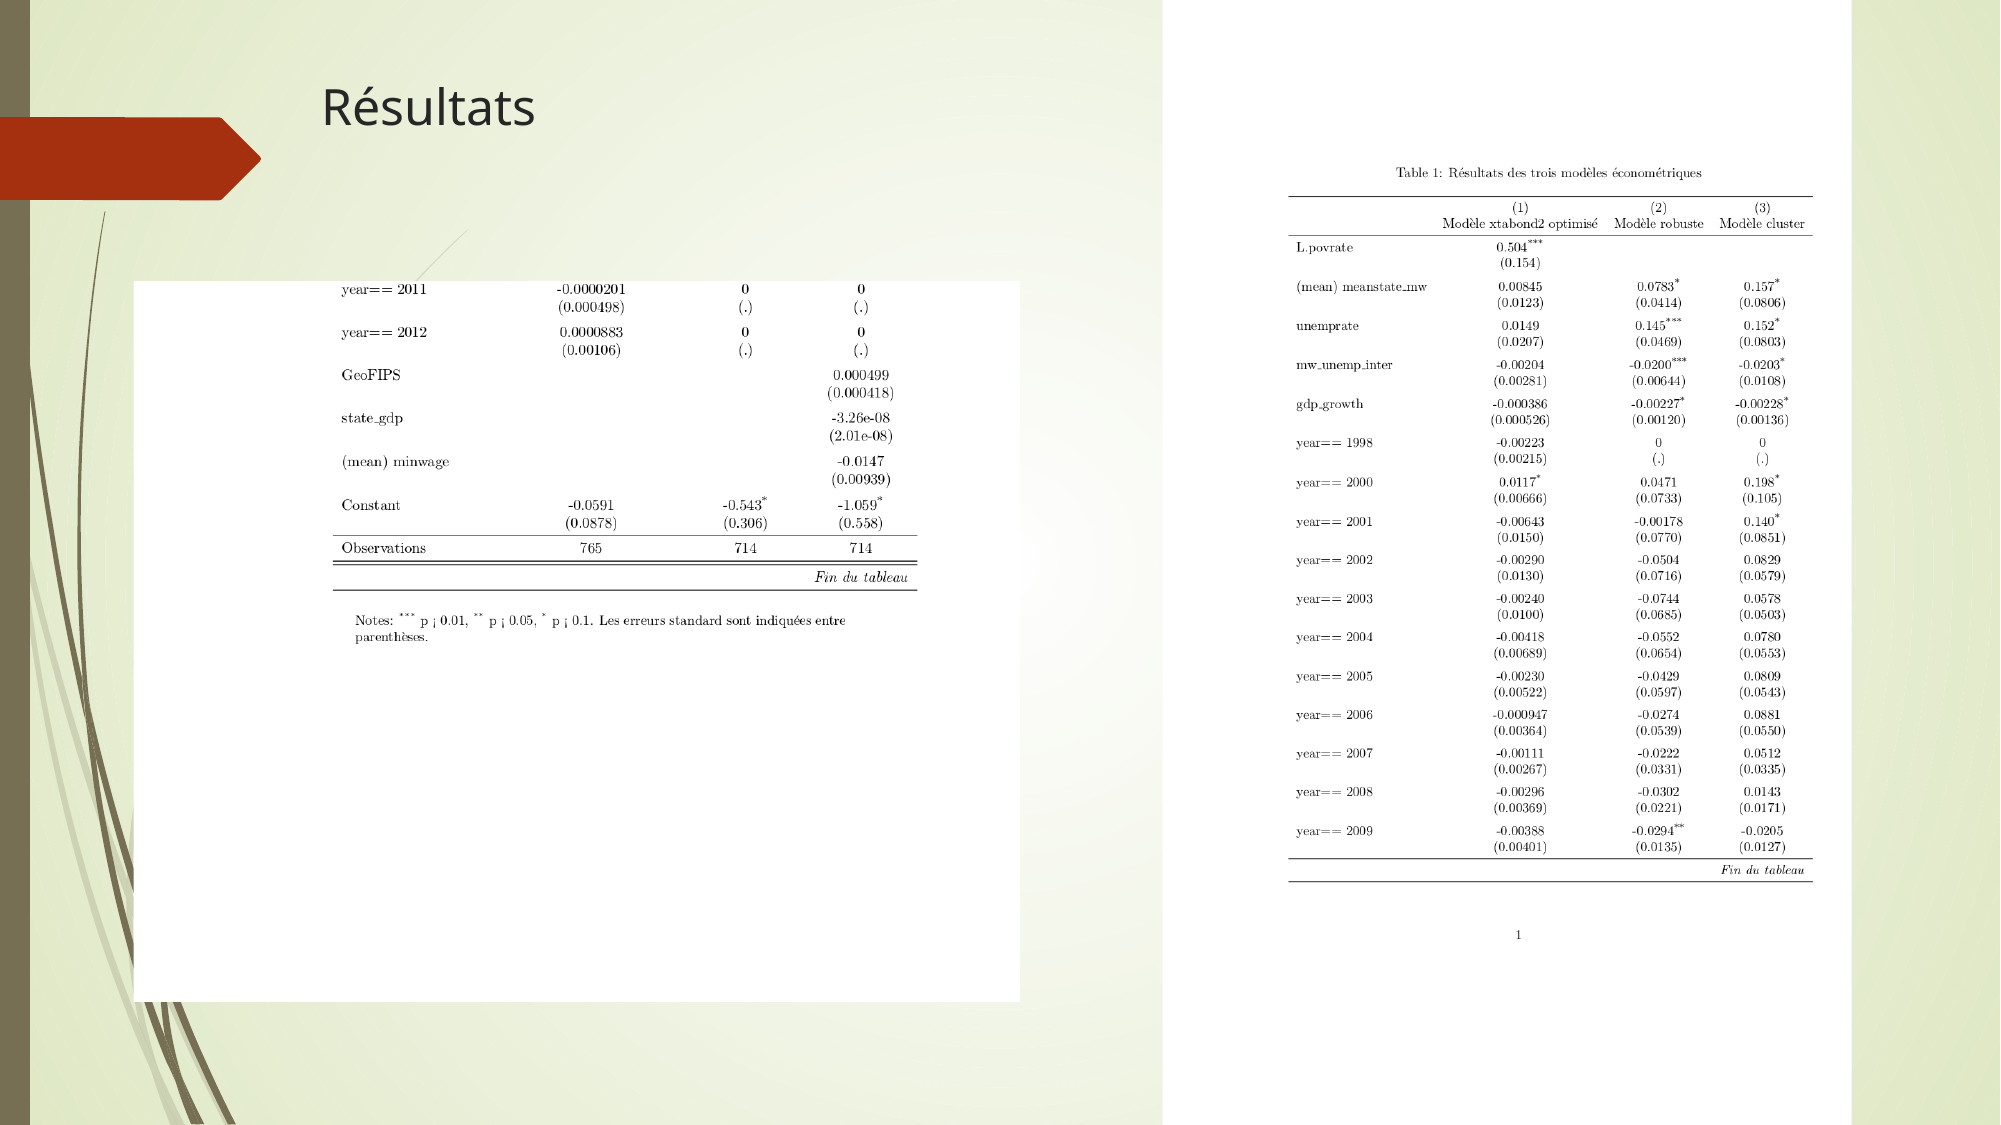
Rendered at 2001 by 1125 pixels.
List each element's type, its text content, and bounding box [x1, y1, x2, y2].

title Résultats [306, 67, 600, 281]
picture [133, 281, 1021, 1002]
picture [1162, 0, 1852, 1125]
